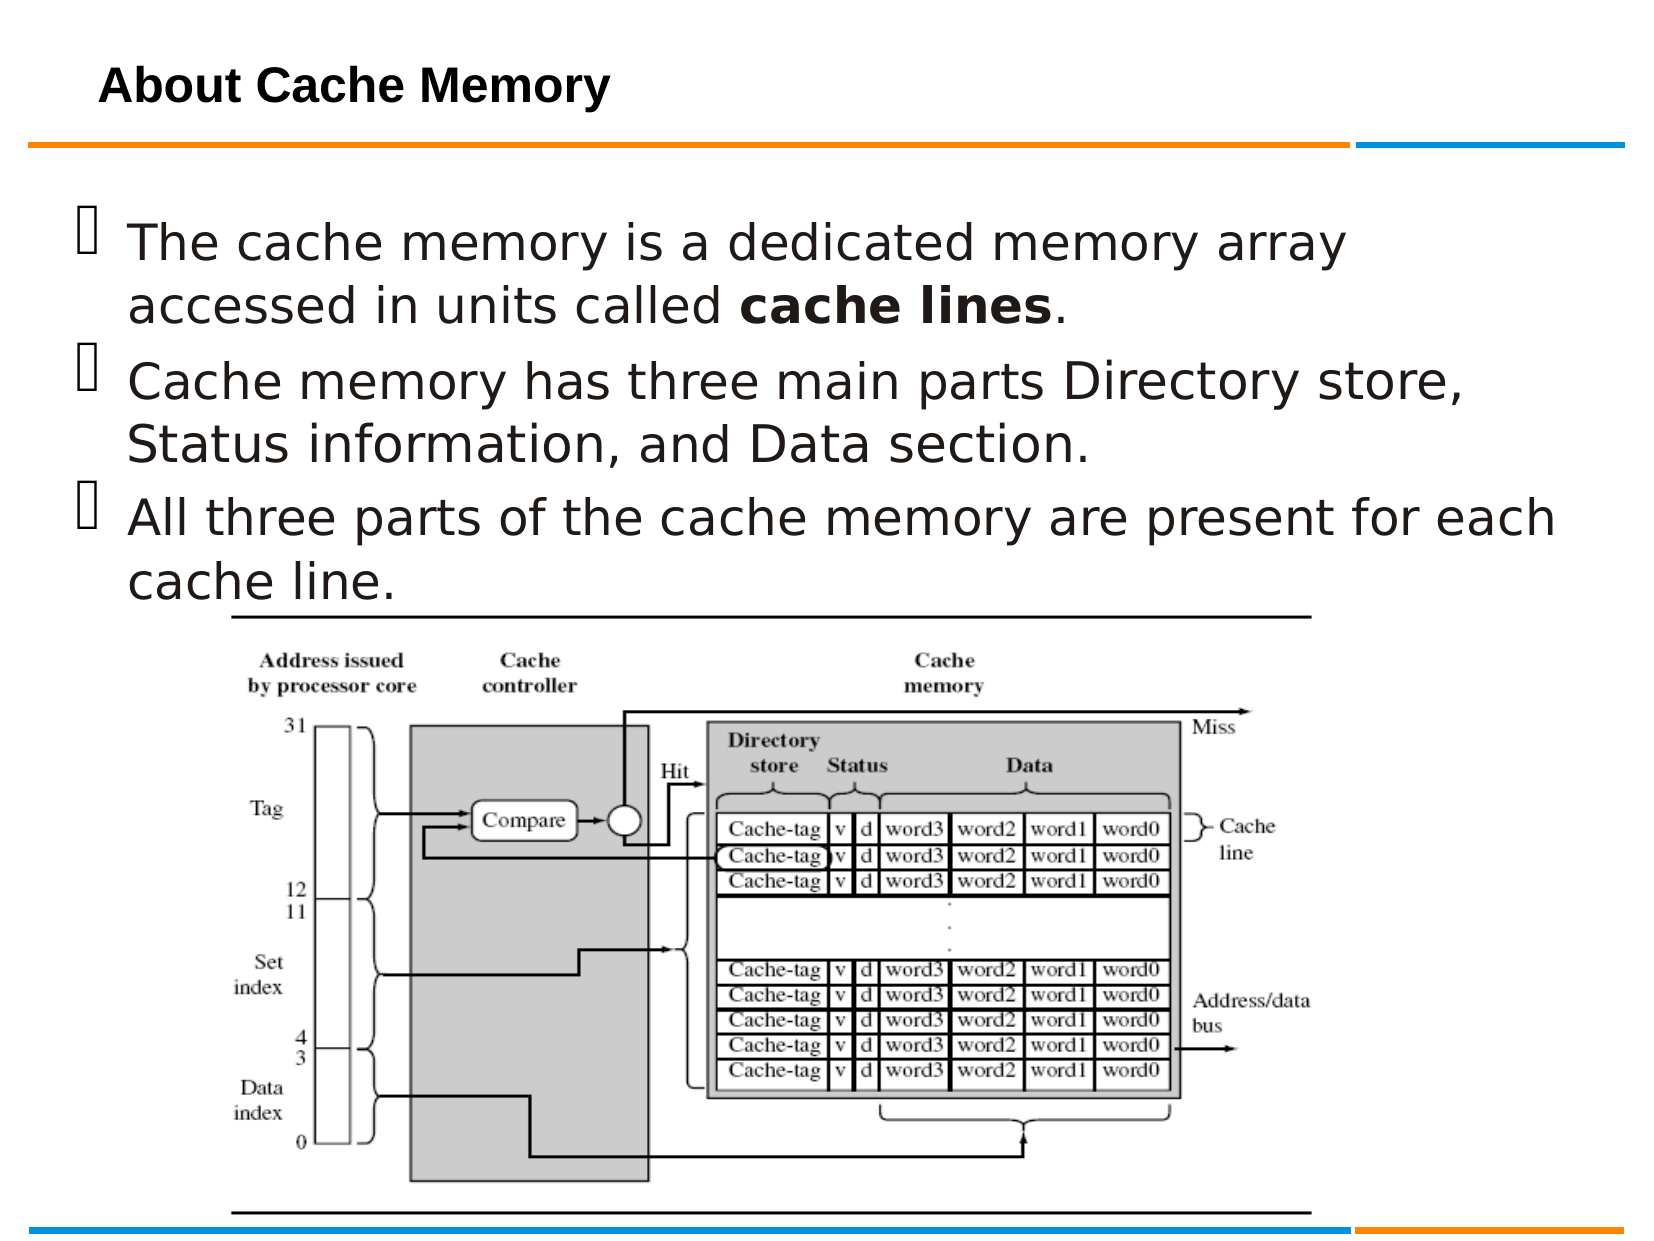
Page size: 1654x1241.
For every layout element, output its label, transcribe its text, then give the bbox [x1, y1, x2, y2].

text_box The cache memory is a dedicated memory array [127, 214, 1365, 276]
text_box About Cache Memory [97, 57, 612, 117]
text_box Status information, and Data section. [126, 414, 1092, 479]
text_box [0, 0, 1653, 1241]
text_box All three parts of the cache memory are present for each [127, 489, 1573, 551]
text_box accessed in units called cache lines. [127, 277, 1086, 340]
text_box  [74, 341, 102, 436]
text_box  [74, 479, 102, 573]
text_box Cache memory has three main parts Directory store, [127, 351, 1481, 416]
text_box  [74, 203, 102, 298]
text_box cache line. [127, 552, 399, 615]
picture [212, 607, 1325, 1225]
